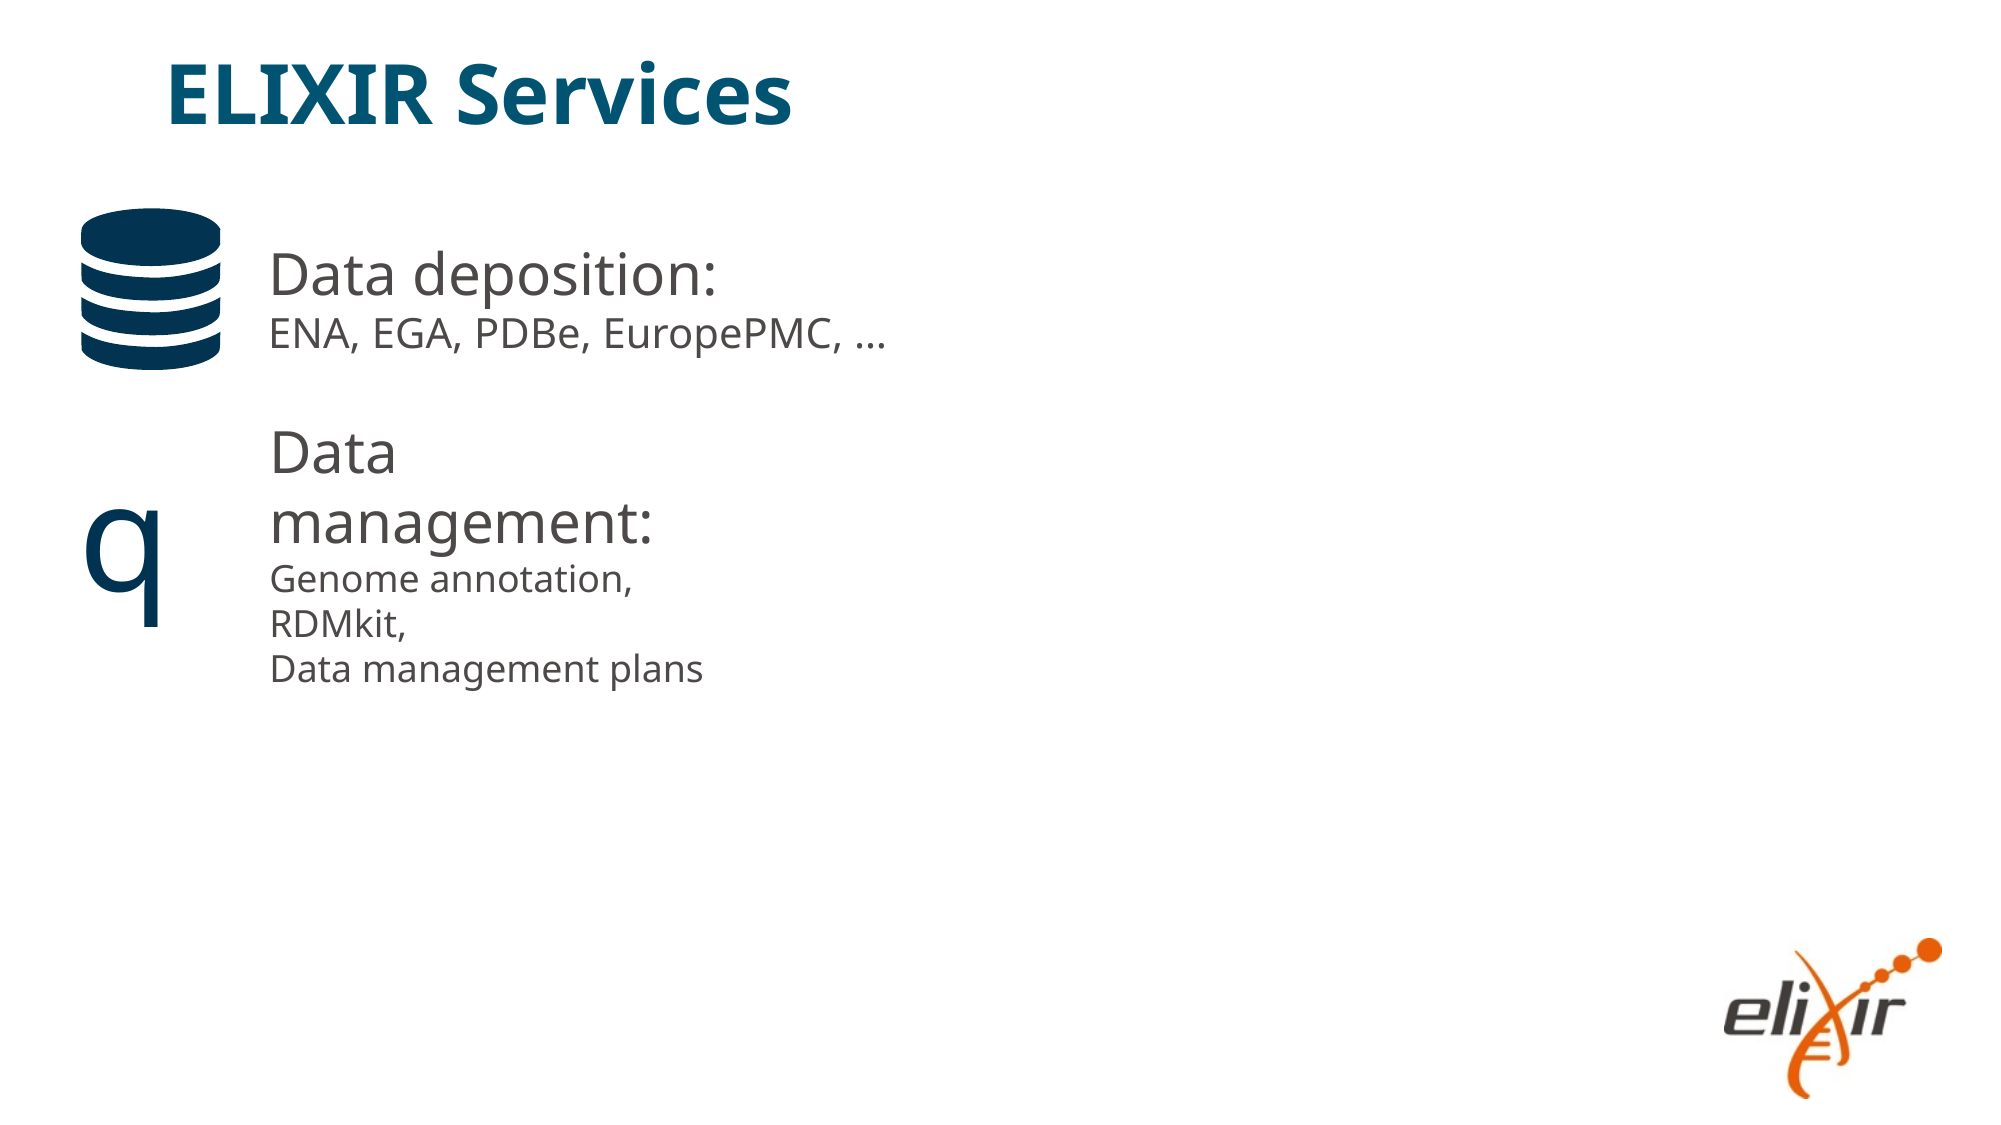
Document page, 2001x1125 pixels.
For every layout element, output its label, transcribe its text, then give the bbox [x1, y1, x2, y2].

text_box Data deposition: ENA, EGA, PDBe, EuropePMC, … [253, 229, 1283, 410]
text_box q [63, 423, 244, 591]
title ELIXIR Services [164, 41, 1503, 136]
text_box Data management: Genome annotation, RDMkit, Data management plans [254, 407, 783, 743]
picture [1724, 938, 1942, 1099]
picture [54, 188, 253, 390]
